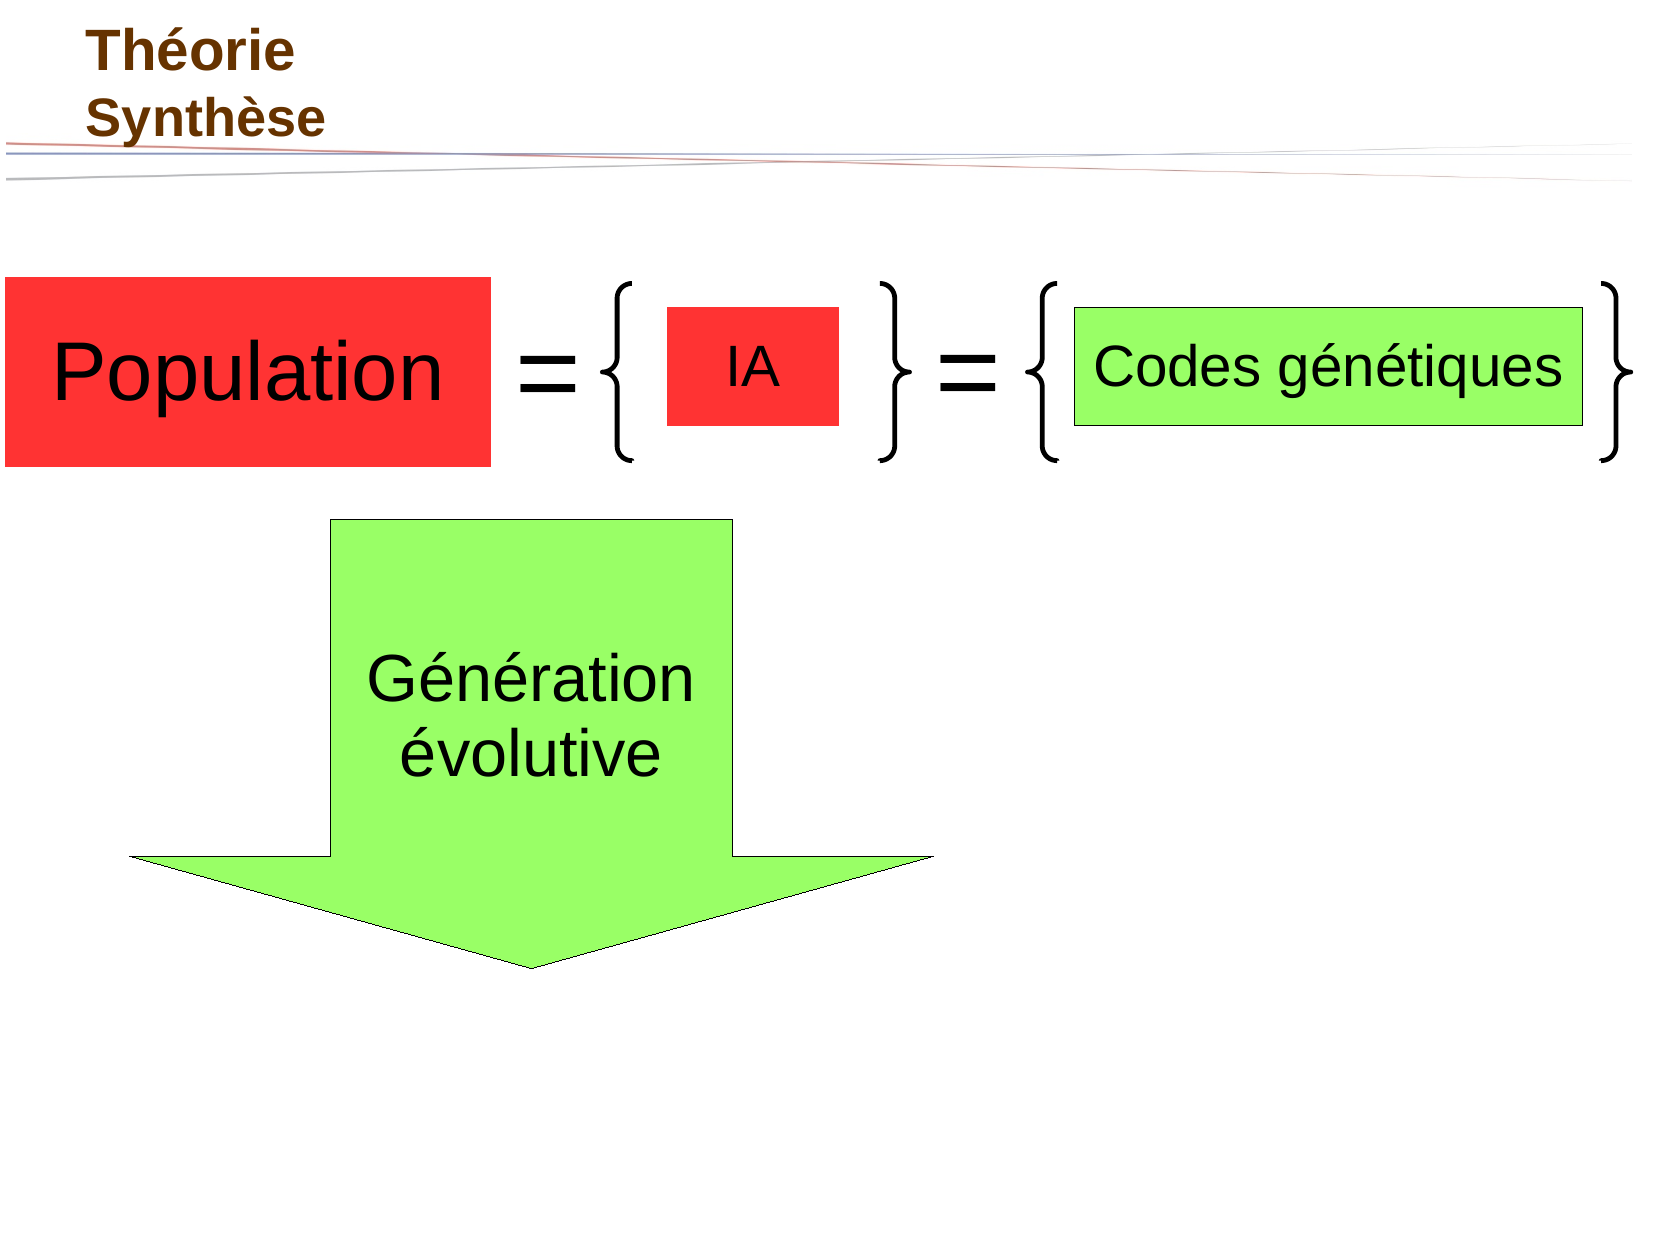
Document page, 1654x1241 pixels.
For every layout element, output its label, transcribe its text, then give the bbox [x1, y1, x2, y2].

text_box Codes génétiques [1074, 307, 1583, 426]
text_box Génération évolutive [129, 519, 934, 969]
text_box Population [5, 277, 491, 467]
text_box = [501, 302, 597, 443]
text_box = [920, 301, 1016, 443]
picture [6, 133, 1632, 208]
title Théorie Synthèse [0, 11, 414, 130]
text_box IA [667, 307, 839, 426]
